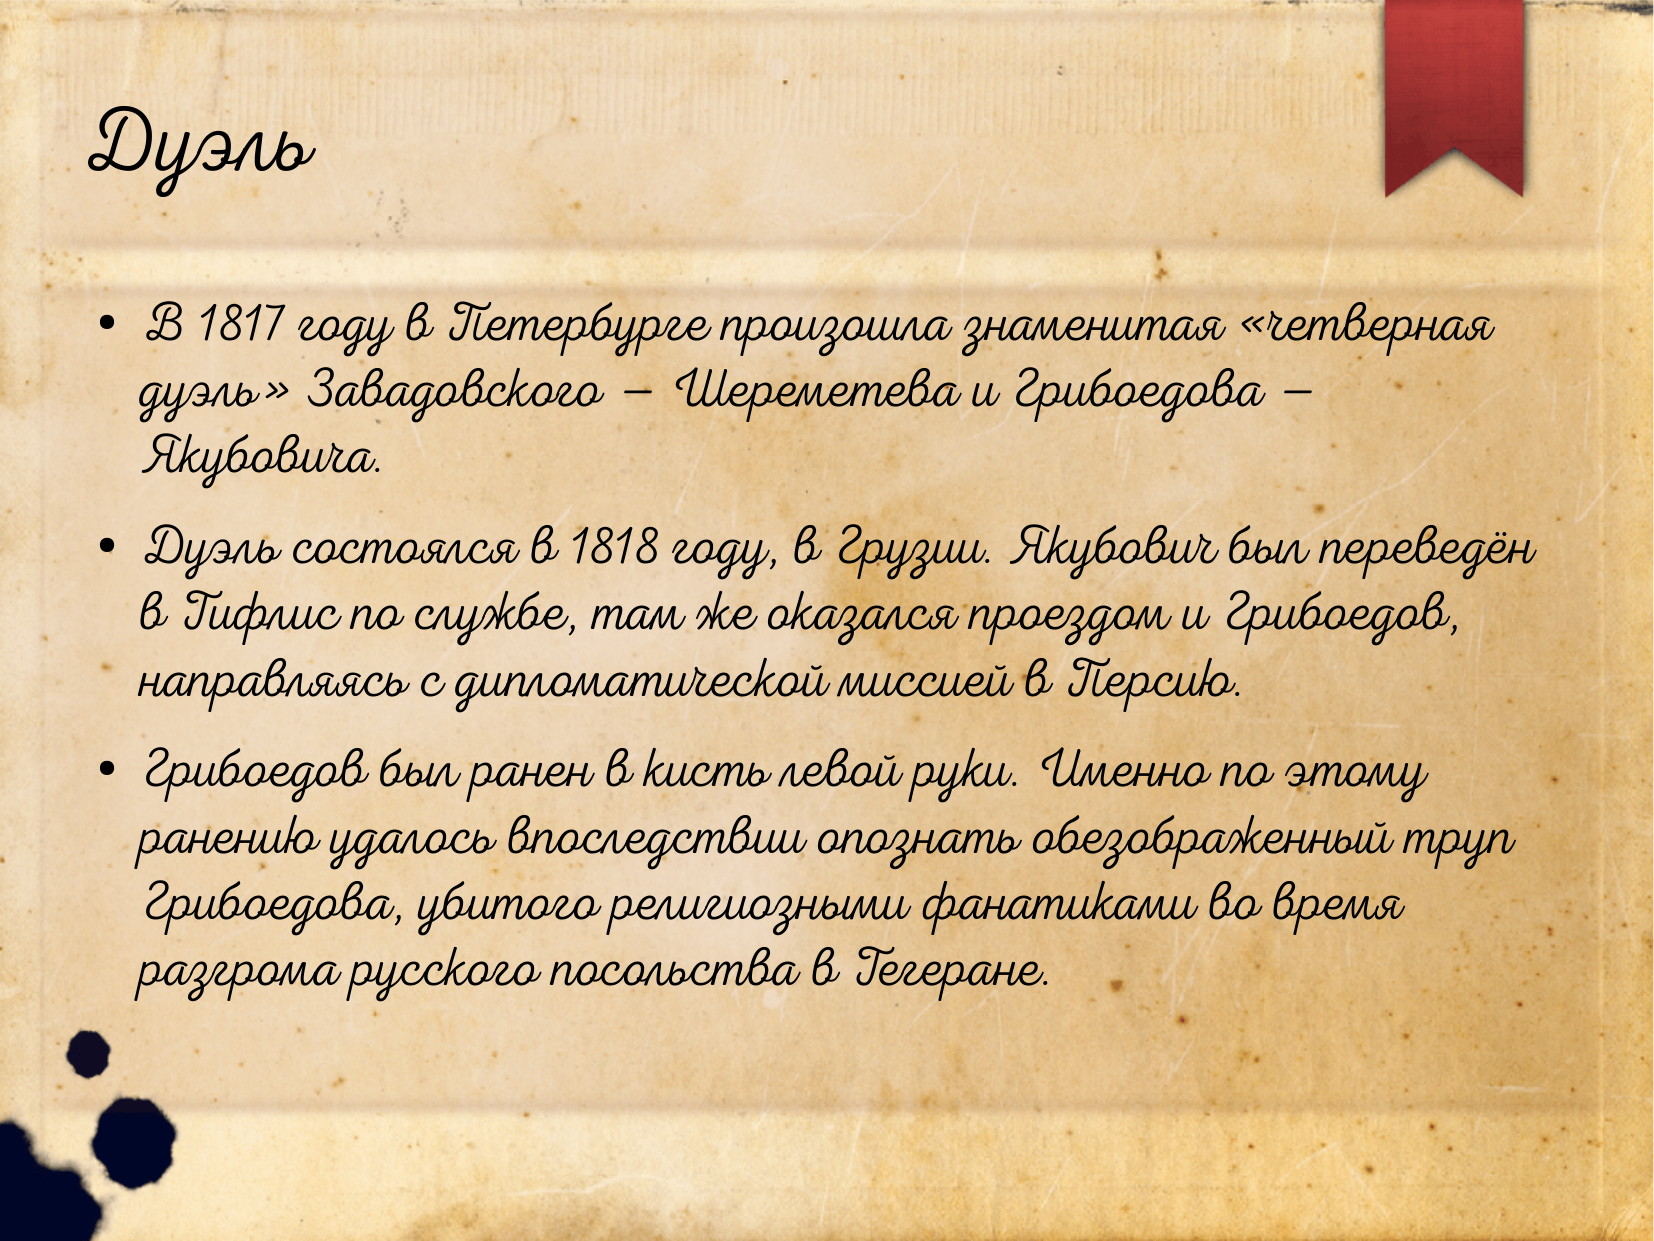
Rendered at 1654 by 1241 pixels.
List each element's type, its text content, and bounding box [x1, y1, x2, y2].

title Дуэль [82, 49, 1347, 237]
list В 1817 году в Петербурге произошла знаменитая «четверная дуэль» Завадовского — Шереметева и Грибоедова — Якубовича. Дуэль состоялся в 1818 году, в Грузии. Якубович был переведён в Тифлис по службе, там же оказался проездом и Грибоедов, направляясь с дипломатической миссией в Персию. Грибоедов был ранен в кисть левой руки. Именно по этому ранению удалось впоследствии опознать обезображенный труп Грибоедова, убитого религиозными фанатиками во время разгрома русского посольства в Тегеране. [82, 290, 1538, 1010]
picture [0, 0, 1654, 1241]
